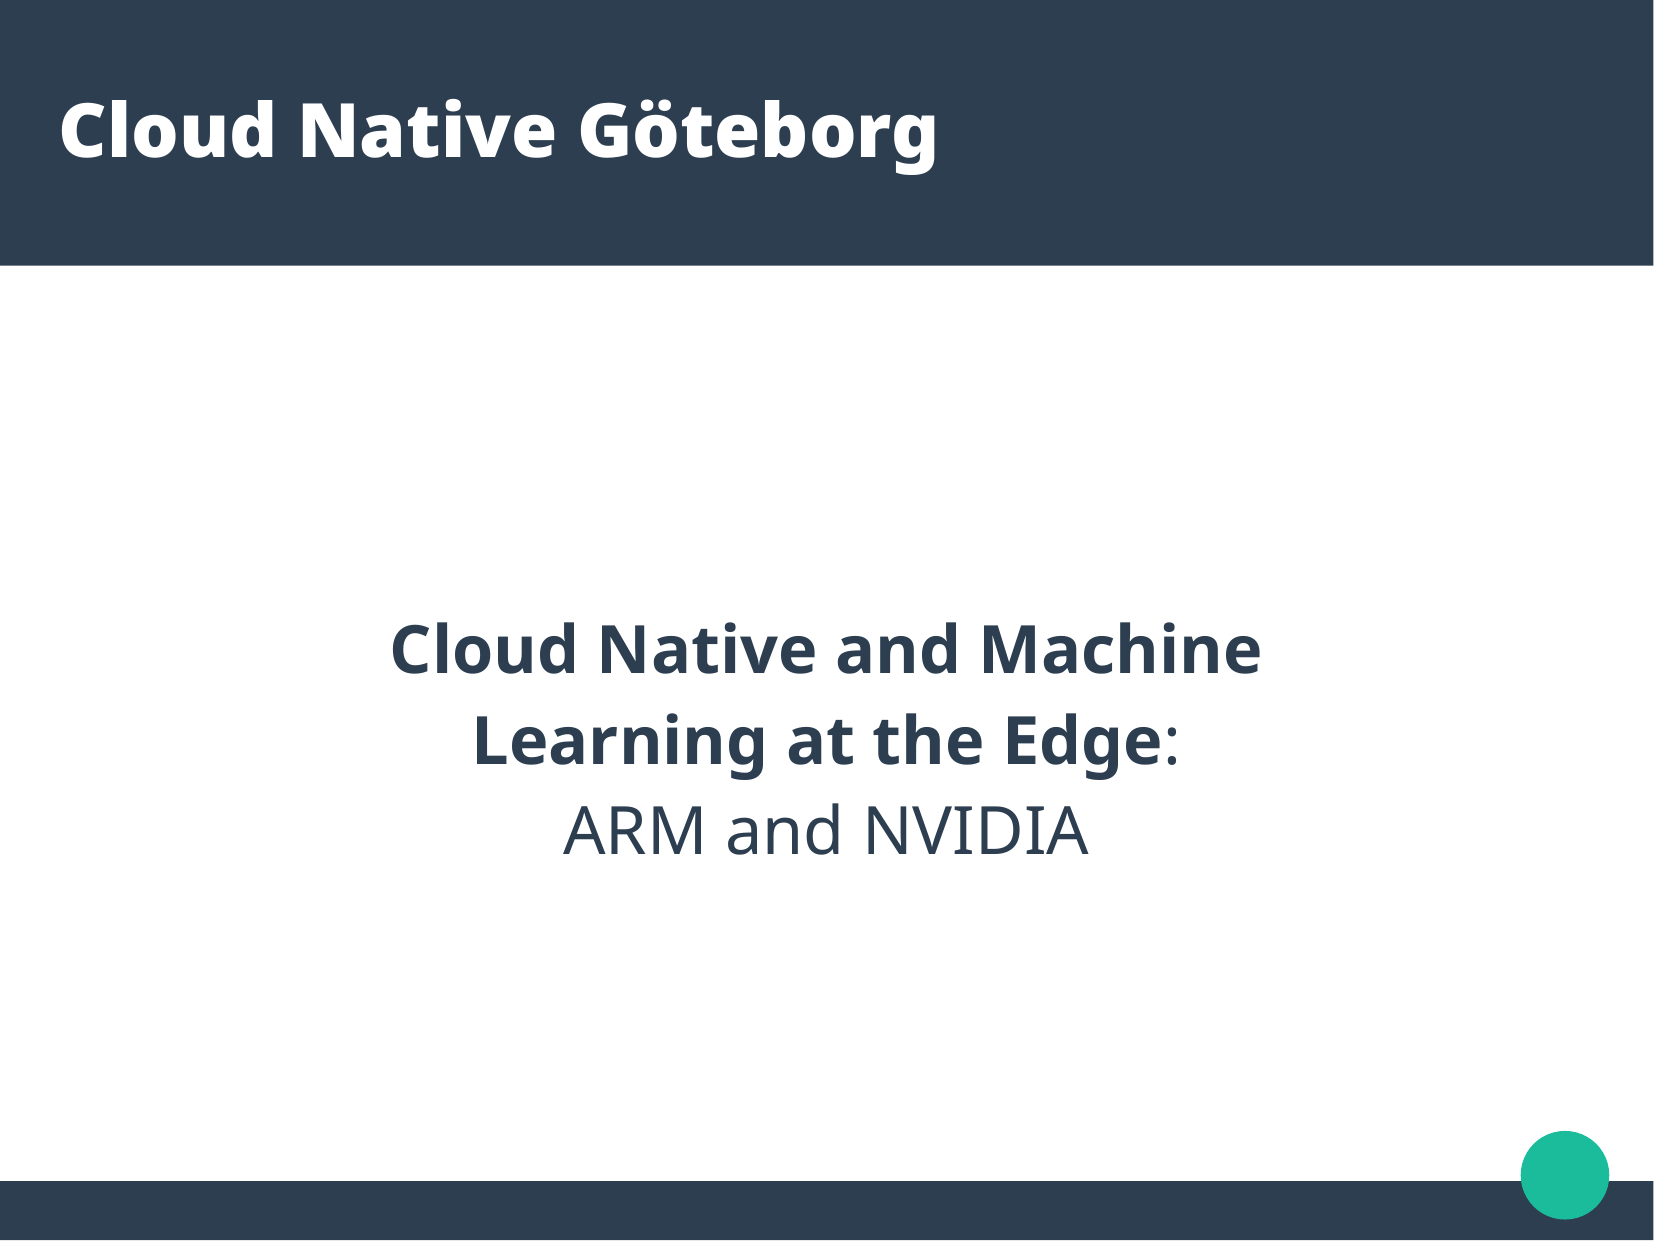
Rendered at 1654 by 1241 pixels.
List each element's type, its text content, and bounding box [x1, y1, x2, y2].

subtitle Cloud Native and Machine Learning at the Edge: ARM and NVIDIA [59, 324, 1595, 1152]
title Cloud Native Göteborg [59, 49, 1595, 207]
